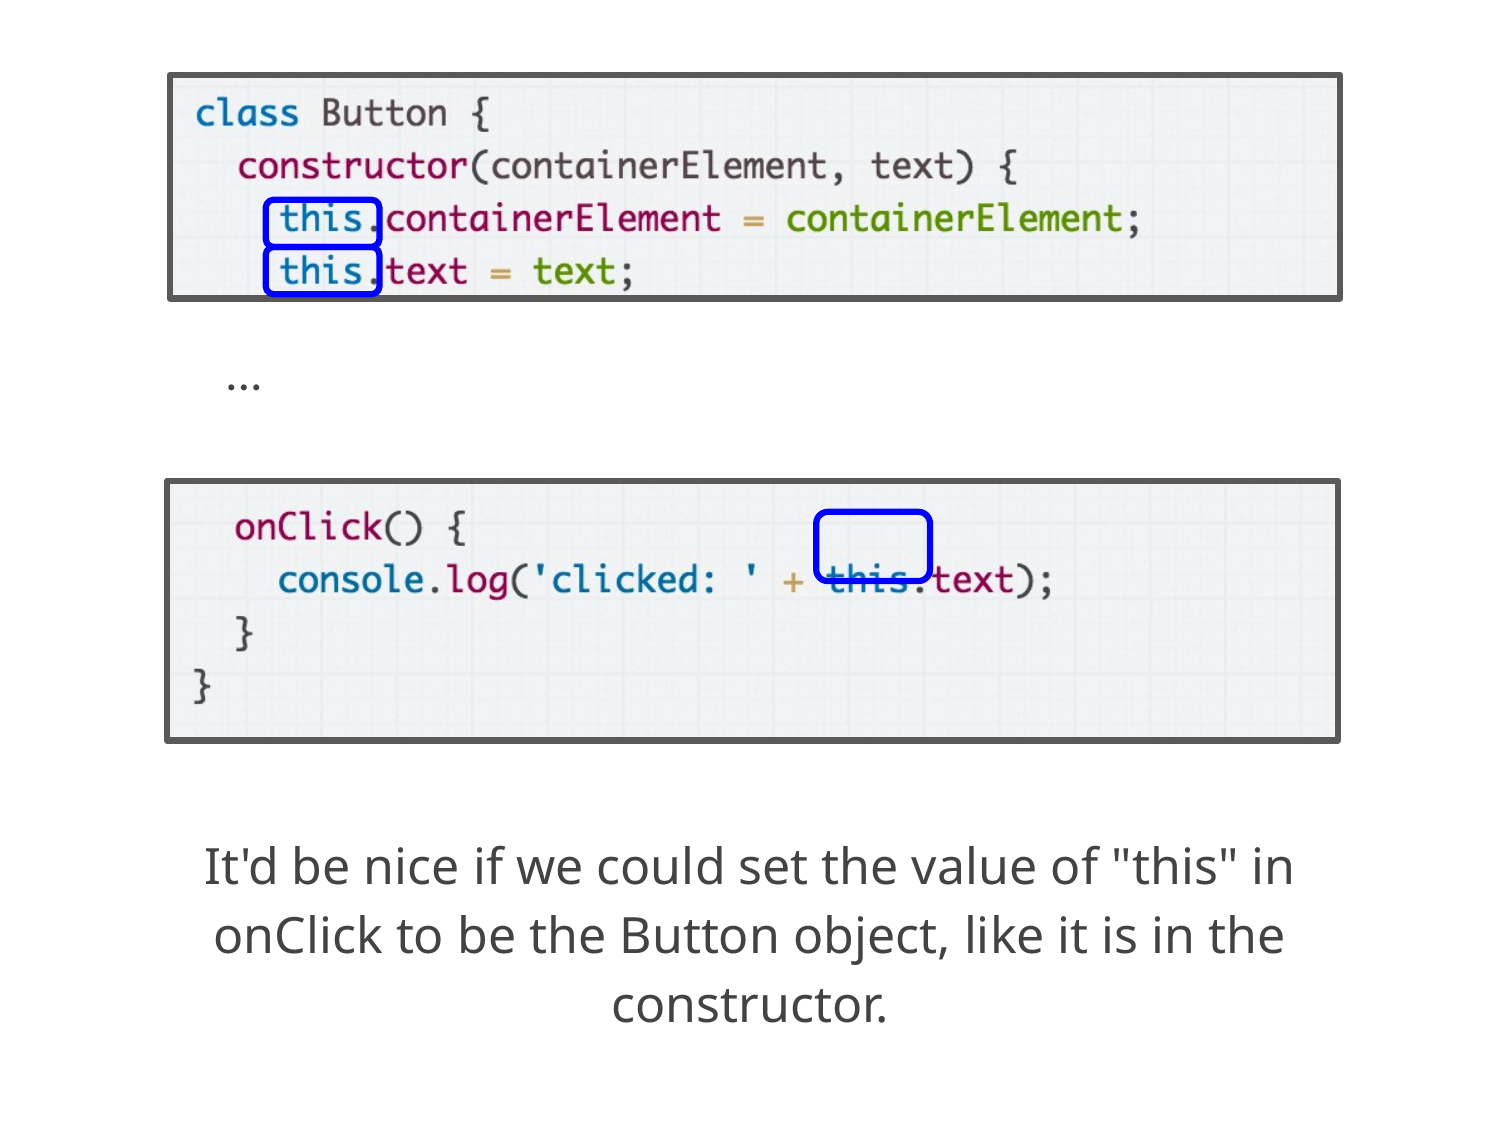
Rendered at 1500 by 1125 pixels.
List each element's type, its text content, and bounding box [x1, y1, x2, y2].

list It'd be nice if we could set the value of "this" in onClick to be the Button object, like it is in the constructor. [128, 810, 1372, 1064]
picture [172, 78, 1338, 296]
list ... [210, 316, 1454, 570]
picture [269, 203, 376, 243]
picture [170, 483, 1335, 738]
picture [269, 251, 376, 291]
picture [820, 570, 926, 577]
list ... [820, 515, 926, 570]
